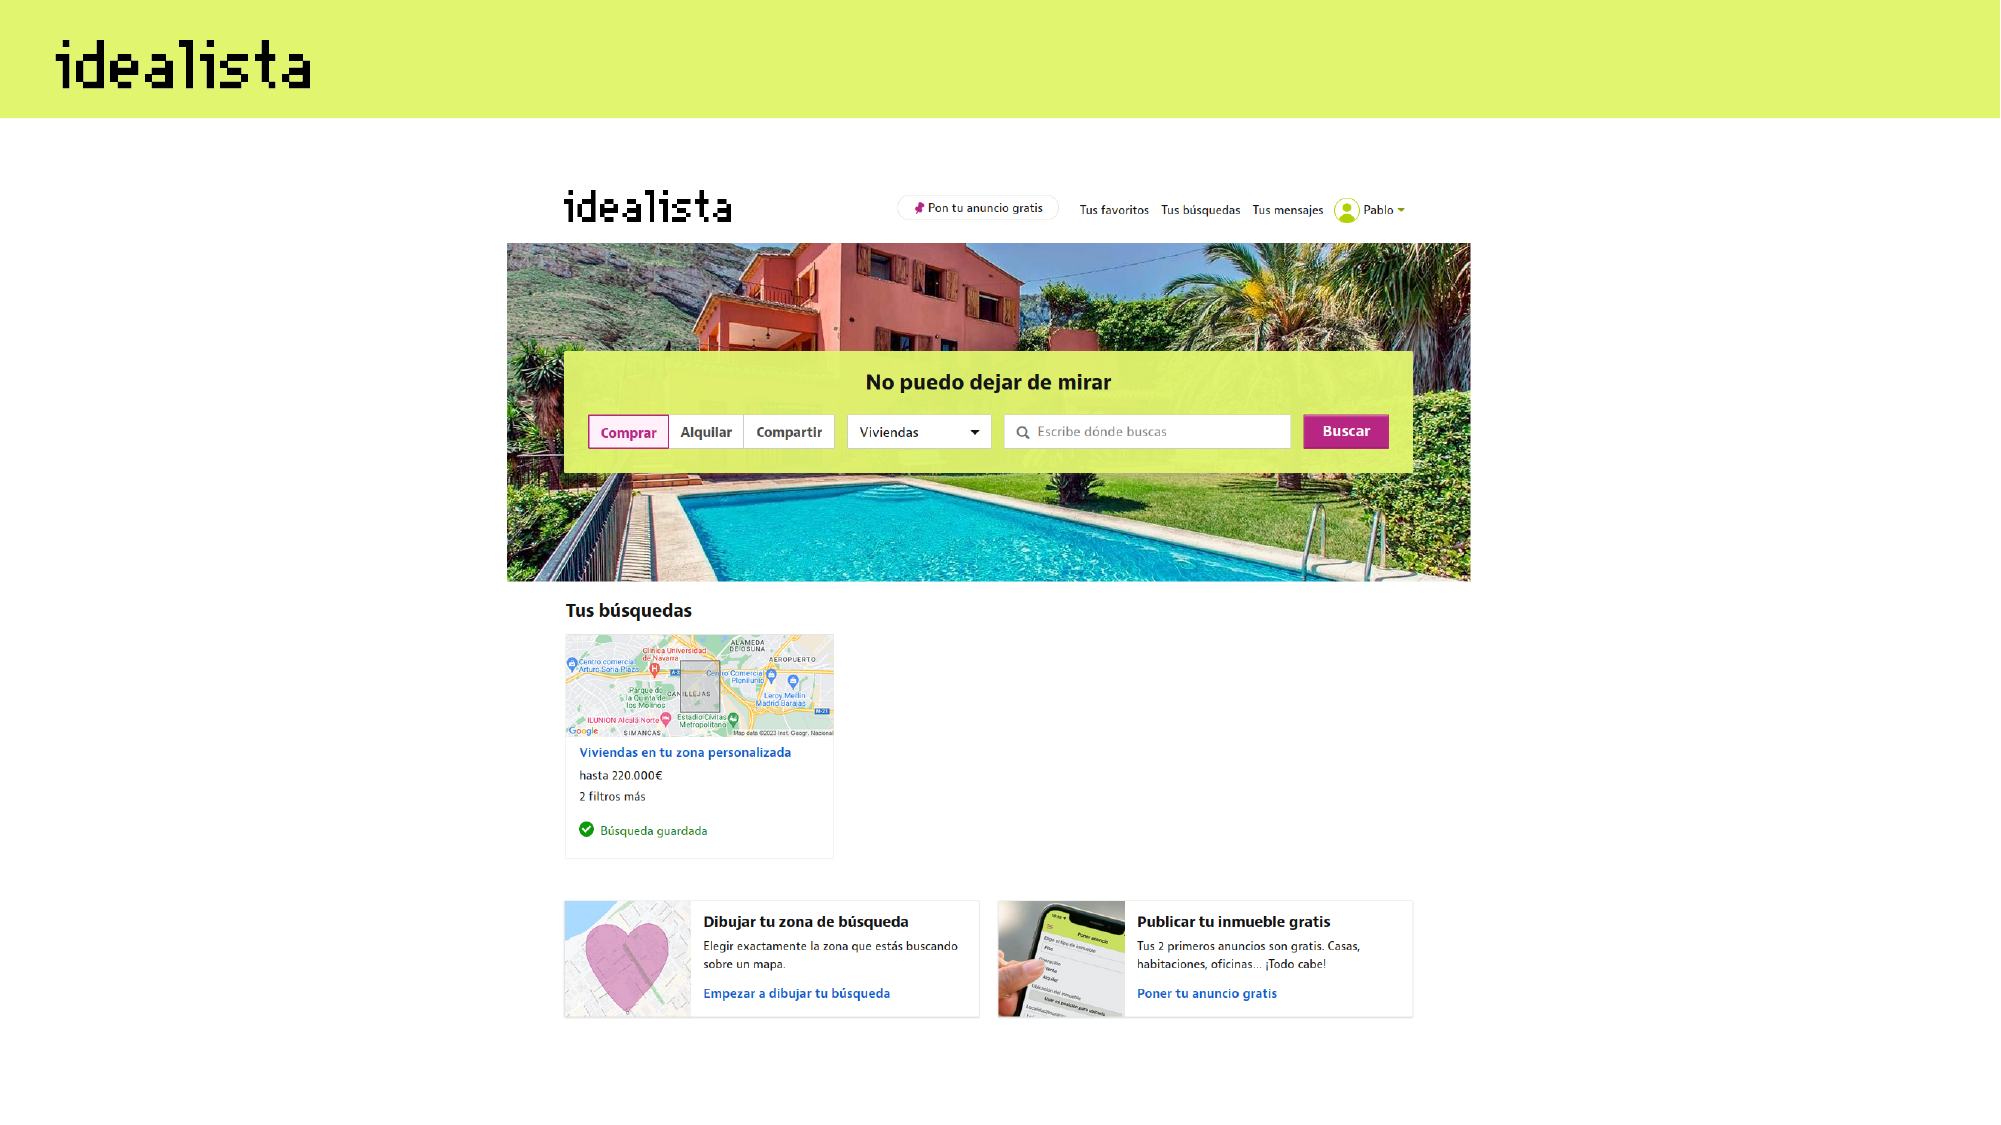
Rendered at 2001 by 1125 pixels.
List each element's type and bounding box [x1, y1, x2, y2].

picture [501, 177, 1483, 1056]
picture [53, 36, 318, 92]
